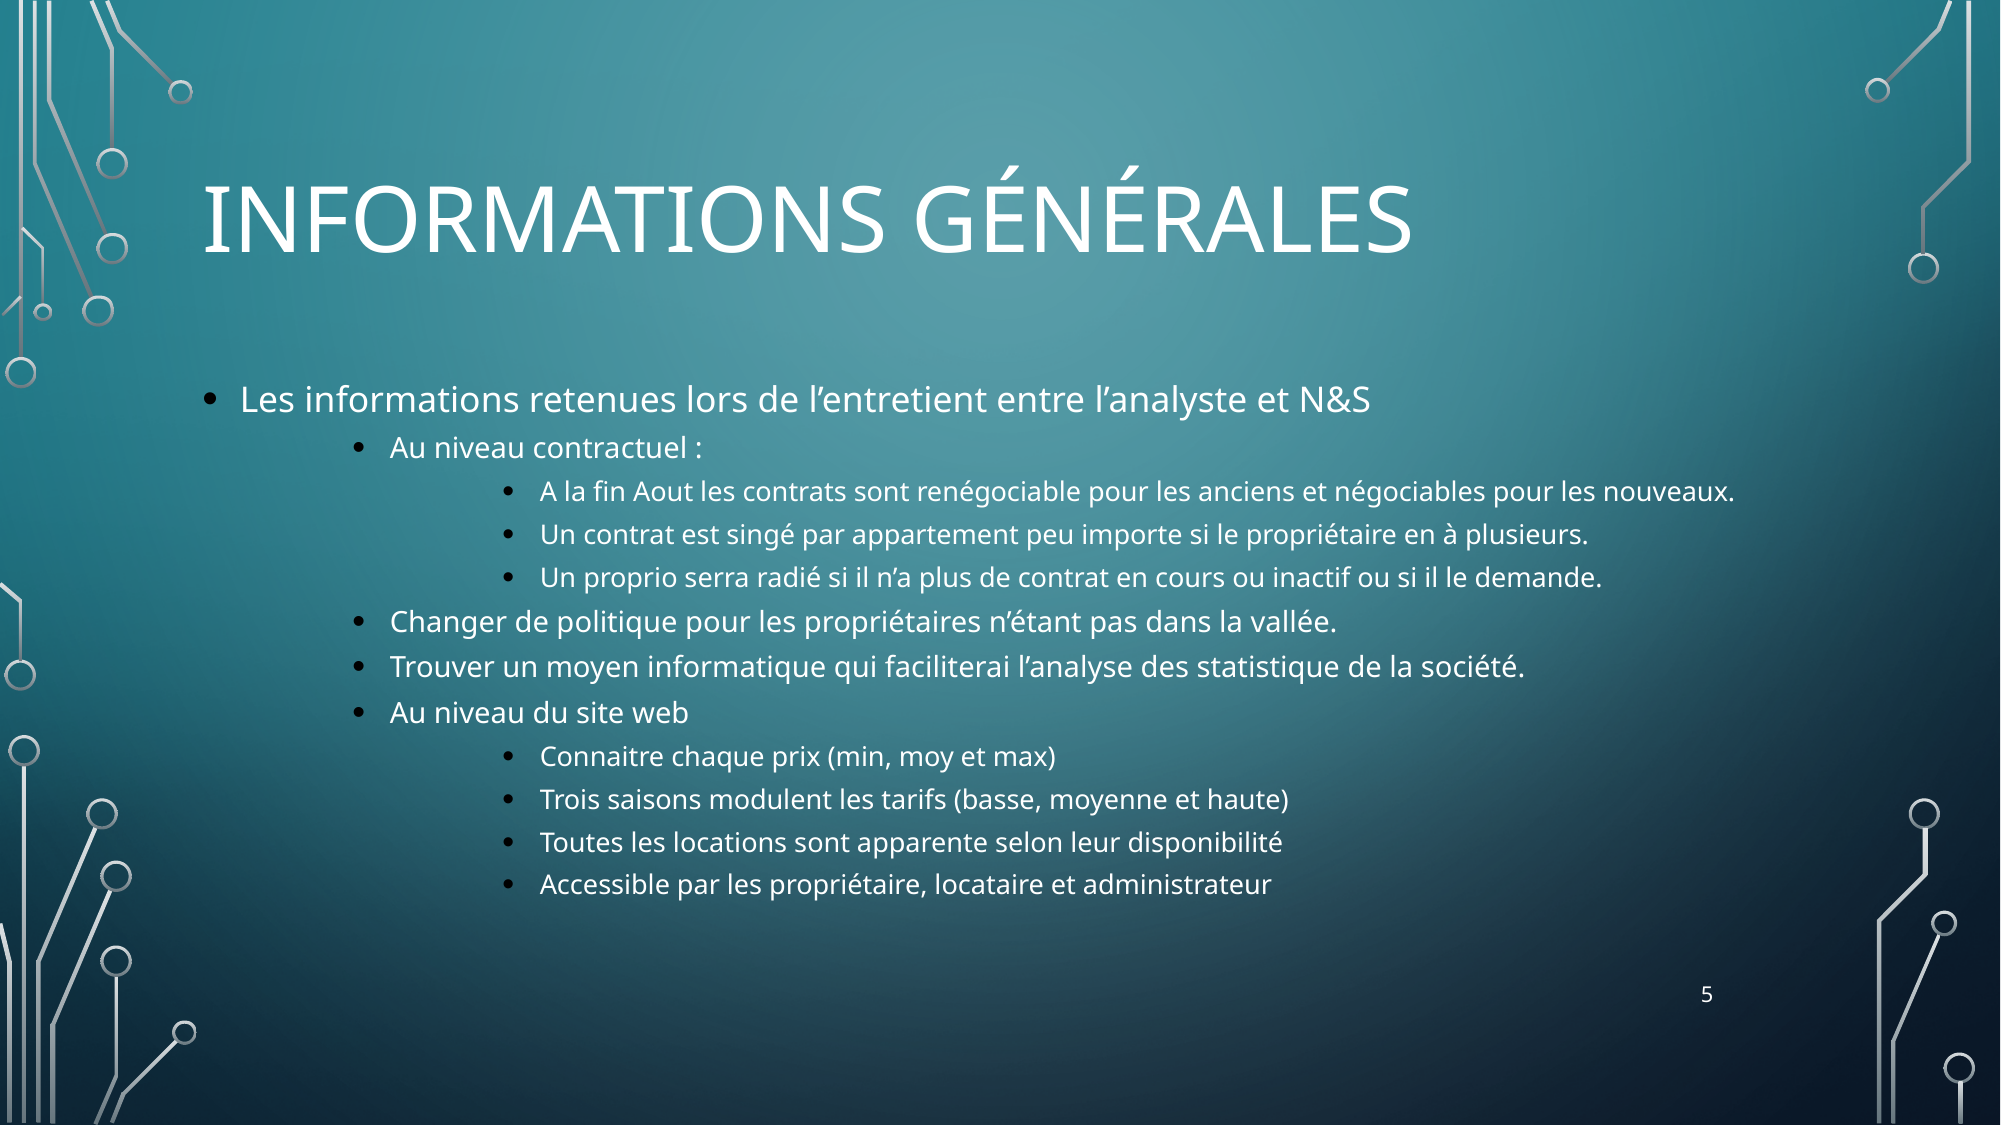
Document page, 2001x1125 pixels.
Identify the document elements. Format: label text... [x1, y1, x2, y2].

title Informations générales [187, 101, 1813, 344]
text_box [1685, 965, 1813, 1025]
list Les informations retenues lors de l’entretient entre l’analyste et N&S Au niveau contractuel : A la fin Aout les contrats sont renégociable pour les anciens et négociables pour les nouveaux. Un contrat est singé par appartement peu importe si le propriétaire en à plusieurs. Un proprio serra radié si il n’a plus de contrat en cours ou inactif ou si il le demande. Changer de politique pour les propriétaires n’étant pas dans la vallée. Trouver un moyen informatique qui faciliterai l’analyse des statistique de la société. Au niveau du site web Connaitre chaque prix (min, moy et max) Trois saisons modulent les tarifs (basse, moyenne et haute) Toutes les locations sont apparente selon leur disponibilité Accessible par les propriétaire, locataire et administrateur [187, 369, 1813, 951]
